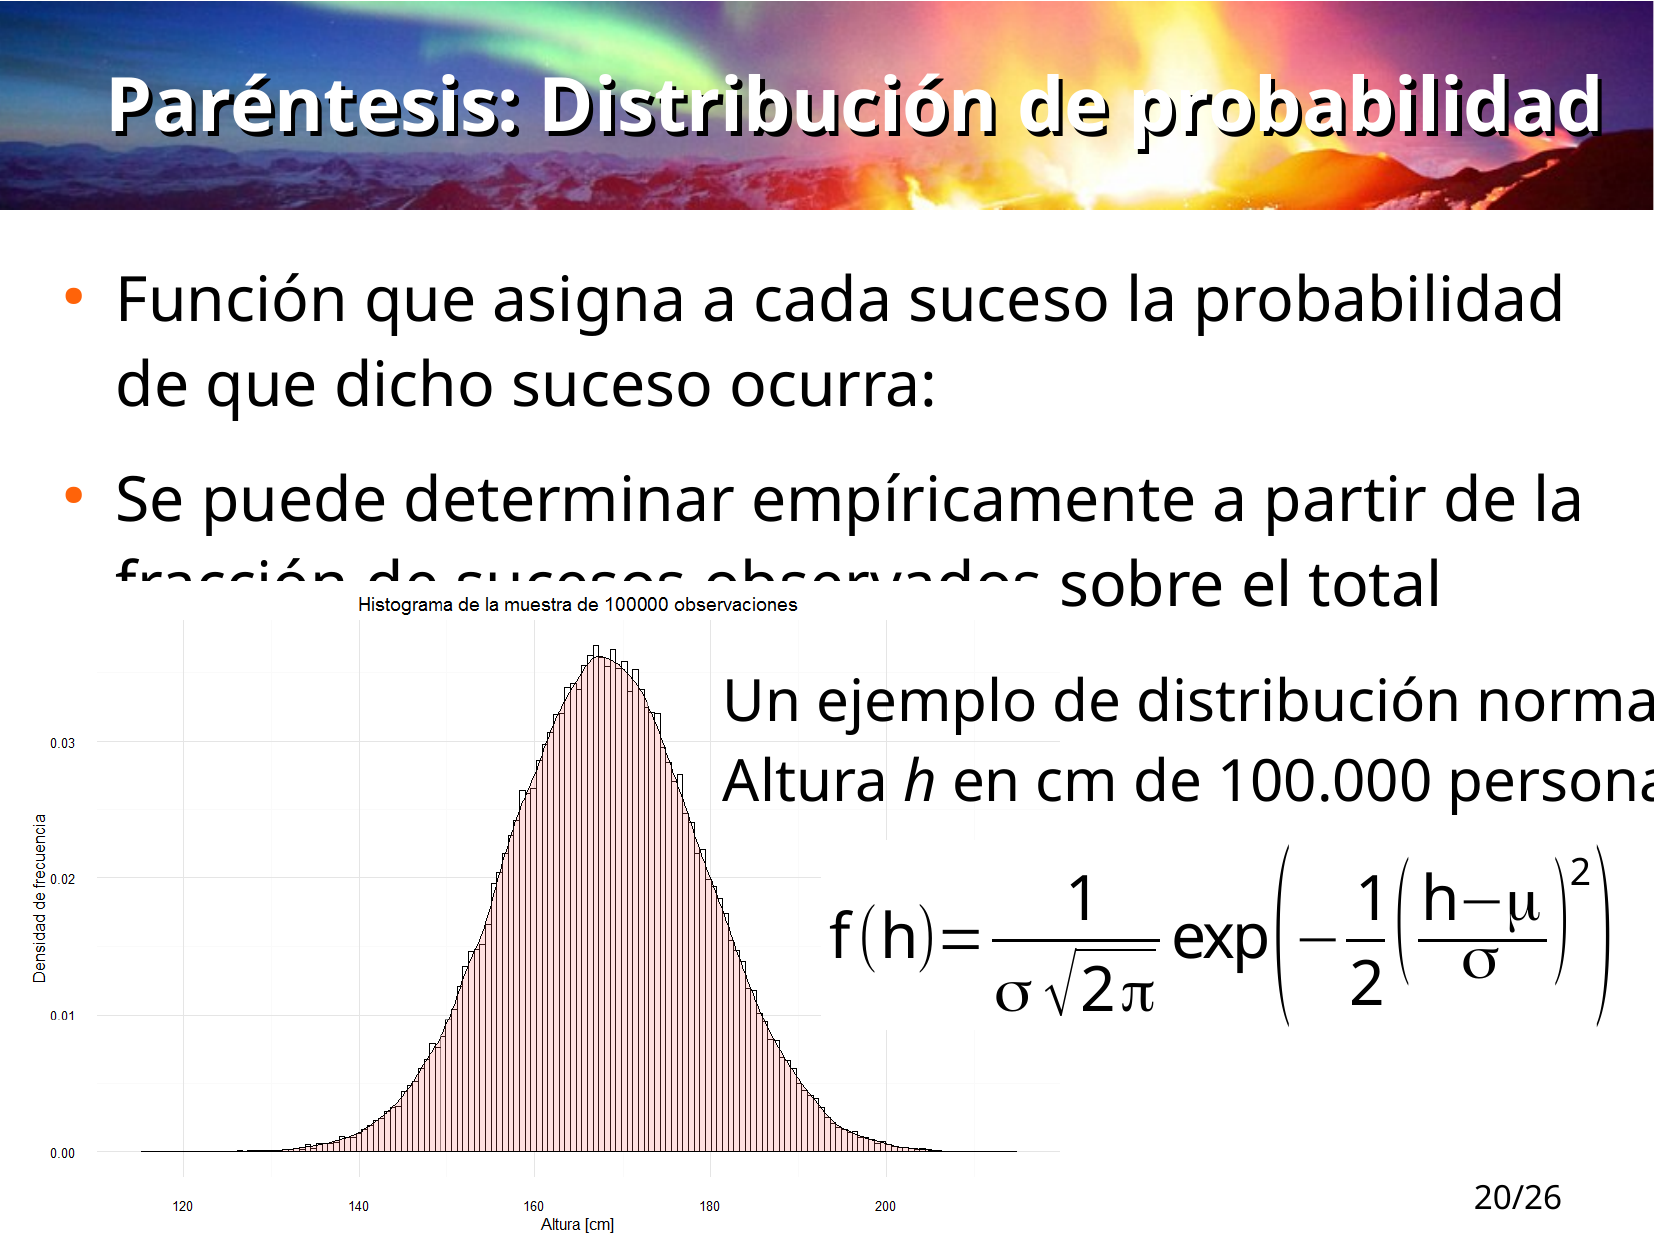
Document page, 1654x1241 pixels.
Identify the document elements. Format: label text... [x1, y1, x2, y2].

chart [821, 840, 1621, 1031]
text_box Un ejemplo de distribución normal Altura h en cm de 100.000 personas [708, 652, 1653, 809]
picture [26, 581, 1062, 1239]
title Paréntesis: Distribución de probabilidad [45, 15, 1606, 191]
list Función que asigna a cada suceso la probabilidad de que dicho suceso ocurra: Se puede determinar empíricamente a partir de la fracción de sucesos observados sobre el total [45, 255, 1606, 652]
picture [0, 1, 1654, 210]
